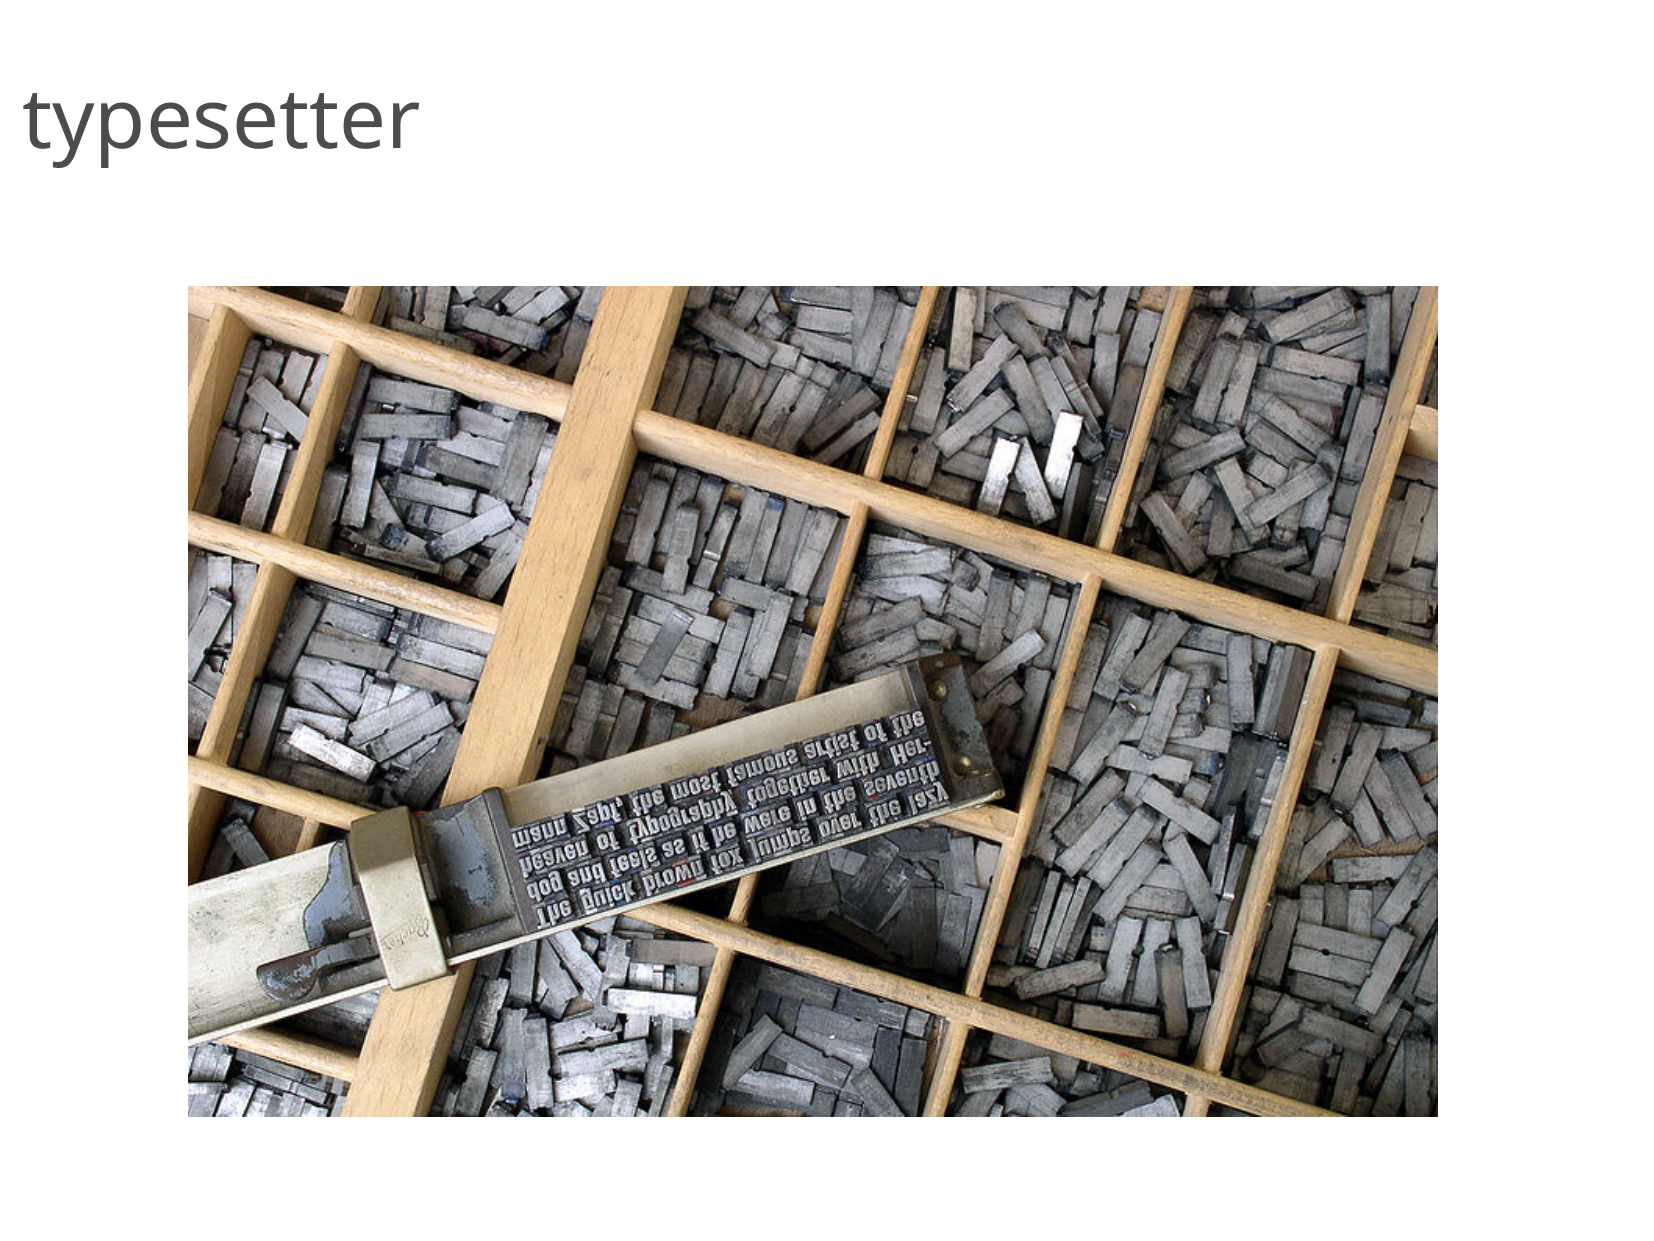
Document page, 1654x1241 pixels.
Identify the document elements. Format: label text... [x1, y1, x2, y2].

picture [188, 286, 1438, 1117]
title typesetter [22, 26, 1654, 205]
